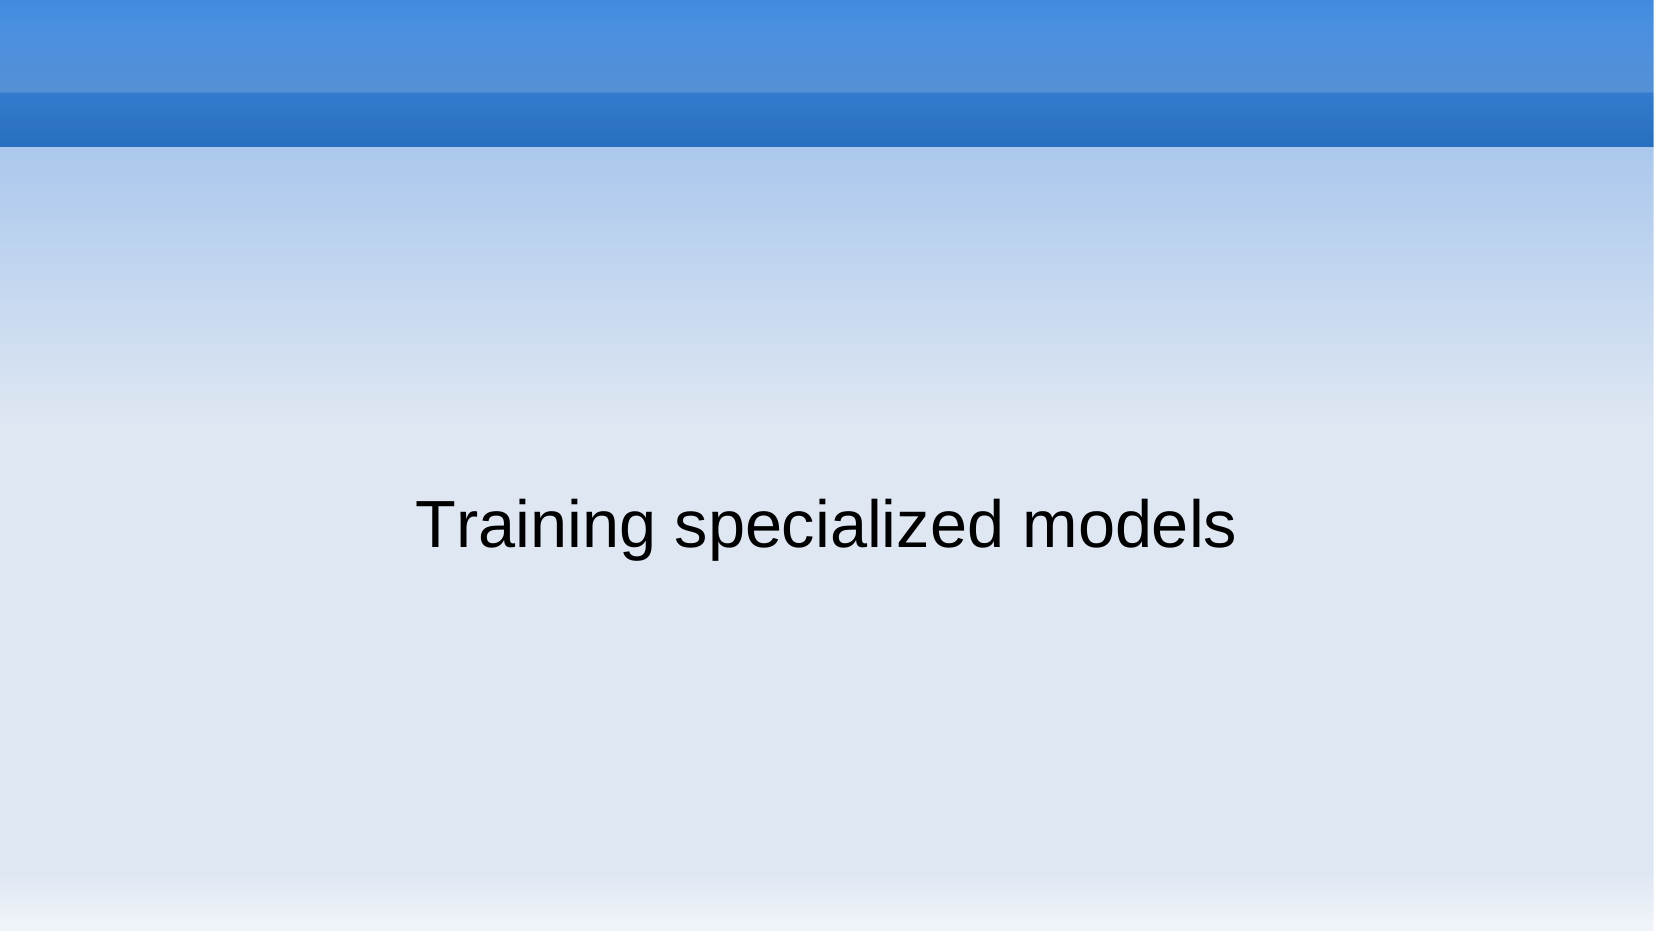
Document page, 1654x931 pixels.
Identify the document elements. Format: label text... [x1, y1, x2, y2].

picture [0, 0, 1654, 931]
subtitle Training specialized models [82, 217, 1571, 832]
